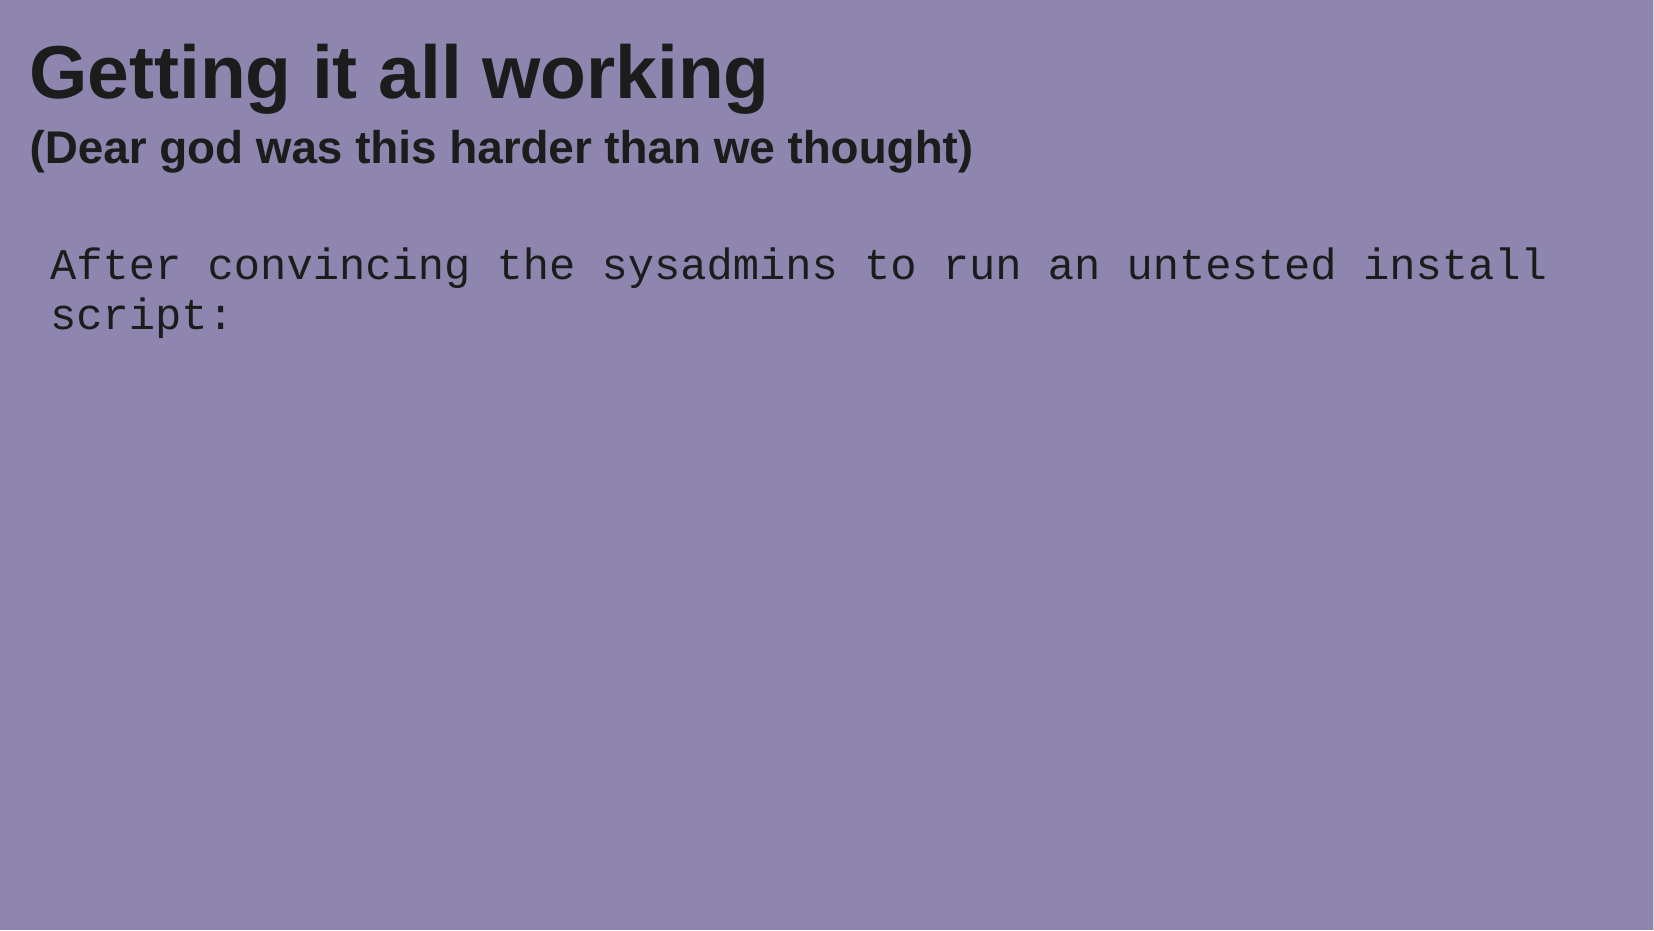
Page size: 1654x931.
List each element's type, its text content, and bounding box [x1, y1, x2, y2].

text_box After convincing the sysadmins to run an untested install script: [0, 236, 1565, 355]
title (Dear god was this harder than we thought) [29, 88, 1536, 207]
title Getting it all working [29, 11, 1536, 88]
